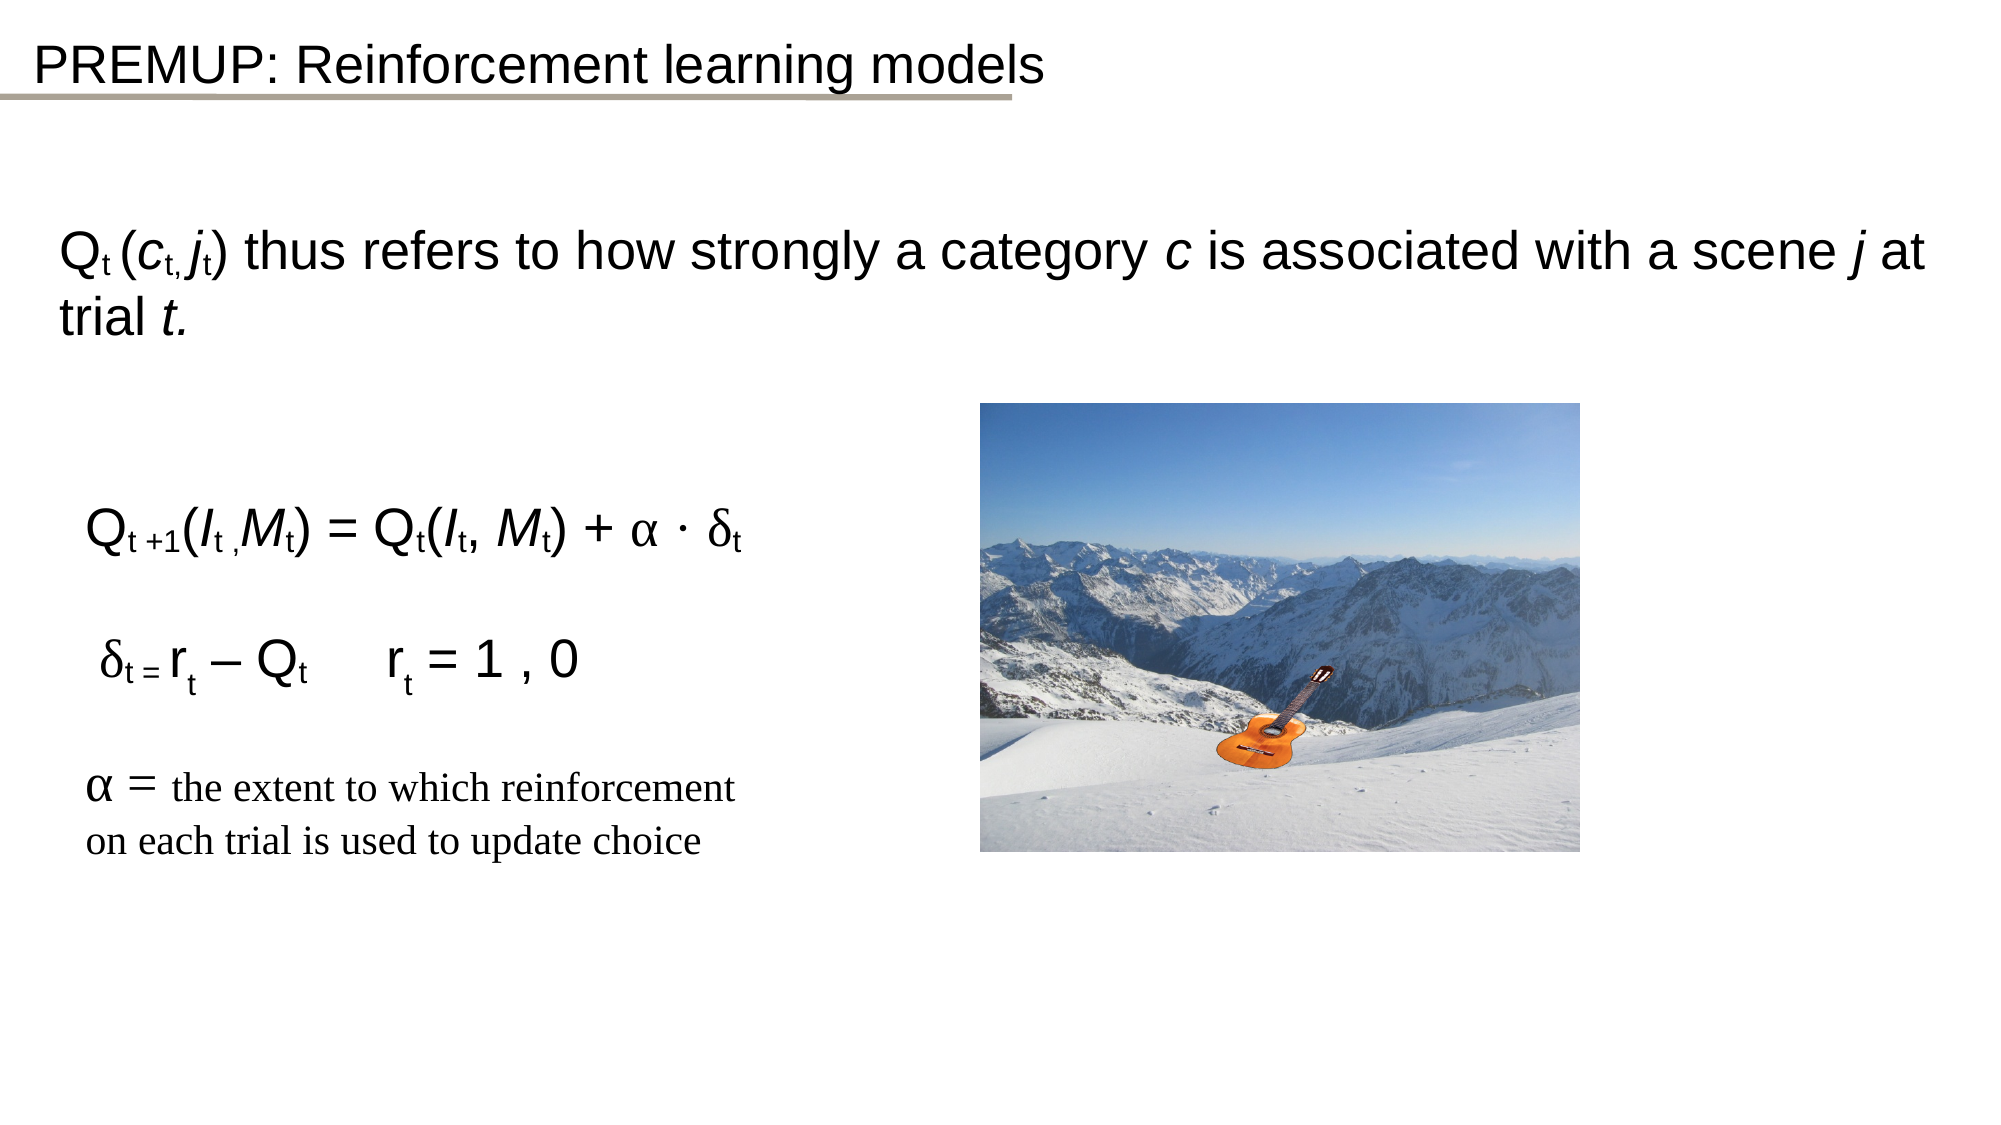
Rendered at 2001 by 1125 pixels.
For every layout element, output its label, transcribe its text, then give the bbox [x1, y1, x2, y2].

text_box Qt (ct, jt) thus refers to how strongly a category c is associated with a scene j at trial t. [44, 207, 1980, 345]
picture [980, 403, 1580, 852]
text_box Qt +1(It ,Mt) = Qt(It, Mt) + α · δt δt = rt – Qt rt = 1 , 0 [70, 485, 770, 697]
text_box PREMUP: Reinforcement learning models [15, 27, 1921, 97]
text_box α = the extent to which reinforcement on each trial is used to update choice [70, 740, 762, 861]
